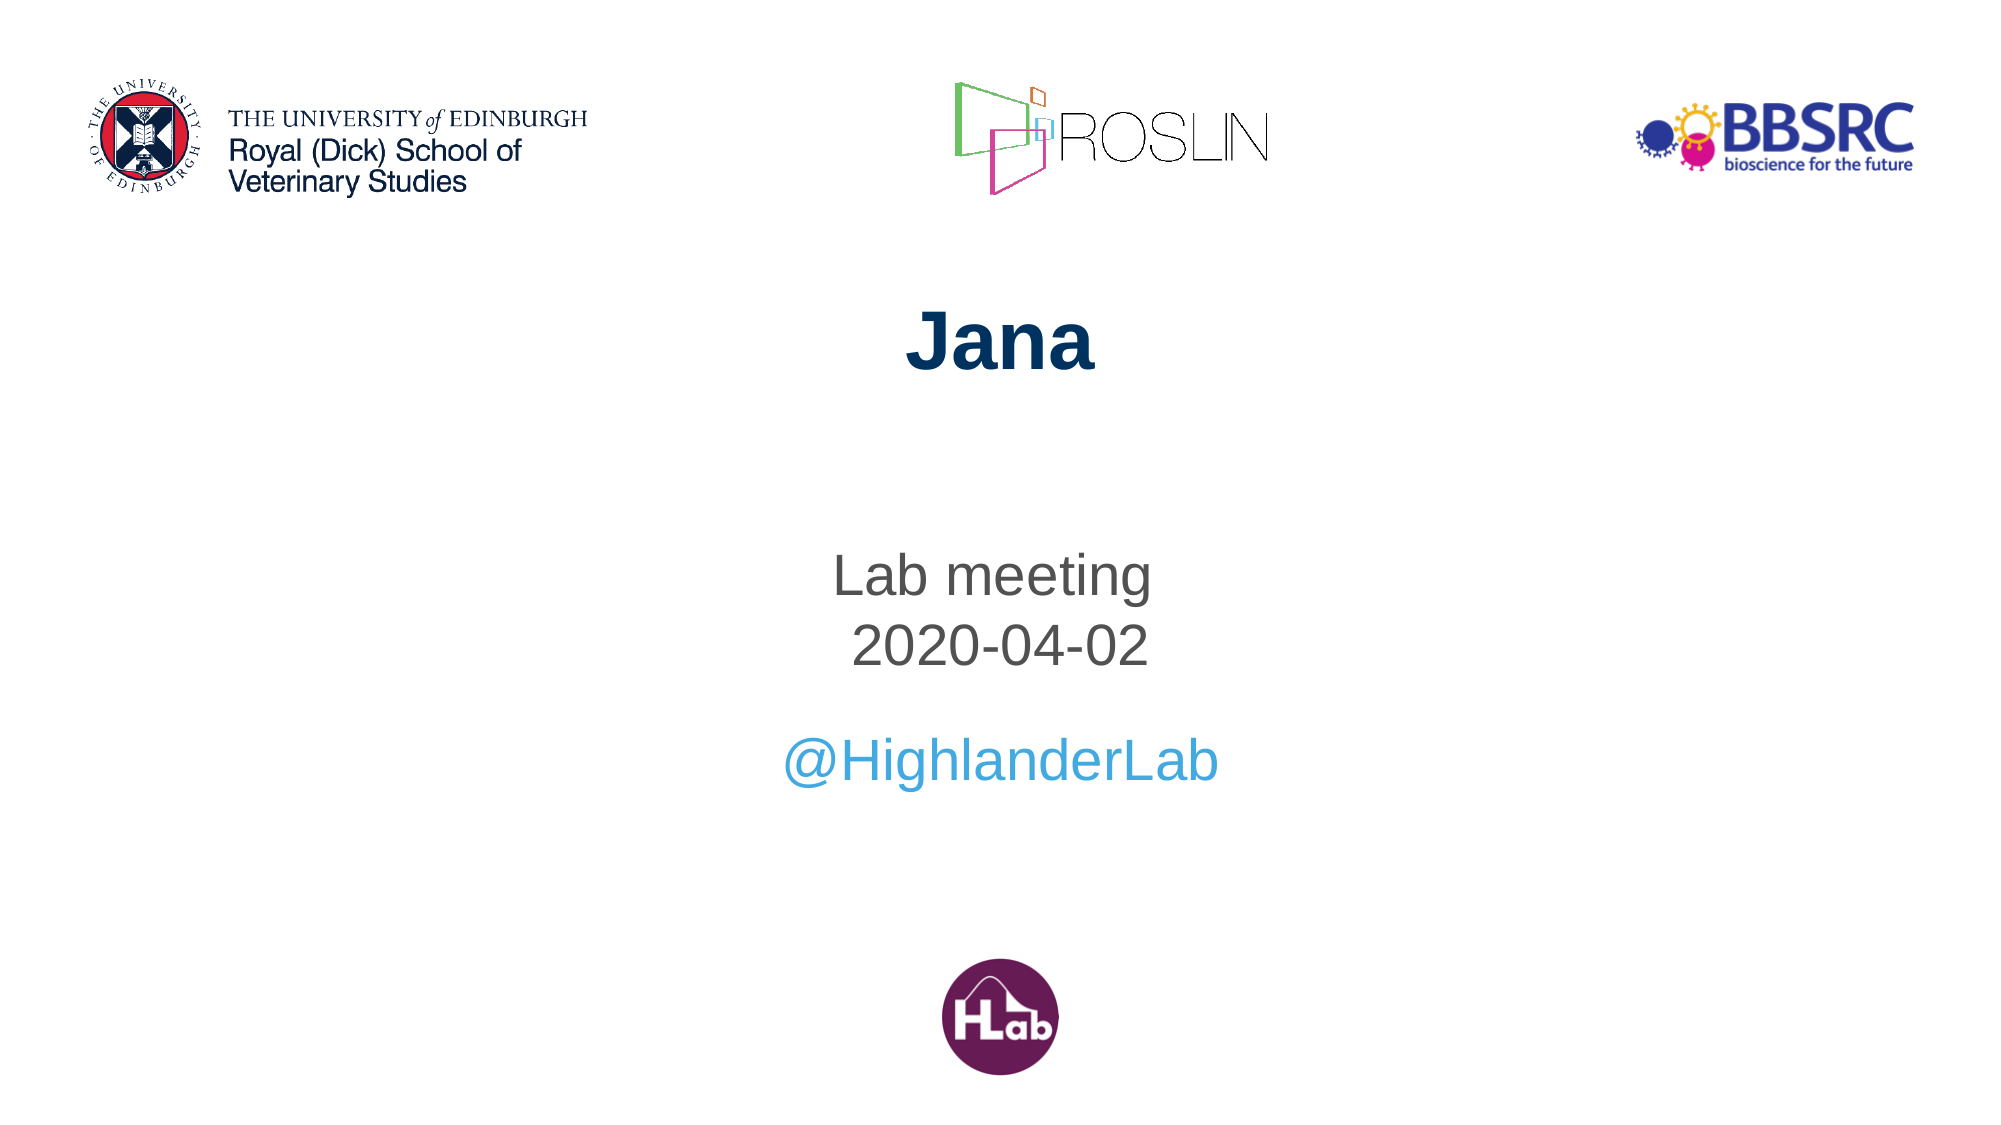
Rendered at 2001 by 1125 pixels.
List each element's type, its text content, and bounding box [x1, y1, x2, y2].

picture [941, 964, 1059, 1076]
text_box Jana [86, 278, 1914, 386]
picture [88, 79, 587, 198]
picture [955, 82, 1267, 195]
text_box Lab meeting 2020-04-02 @HighlanderLab [88, 484, 1914, 964]
picture [1634, 99, 1914, 178]
